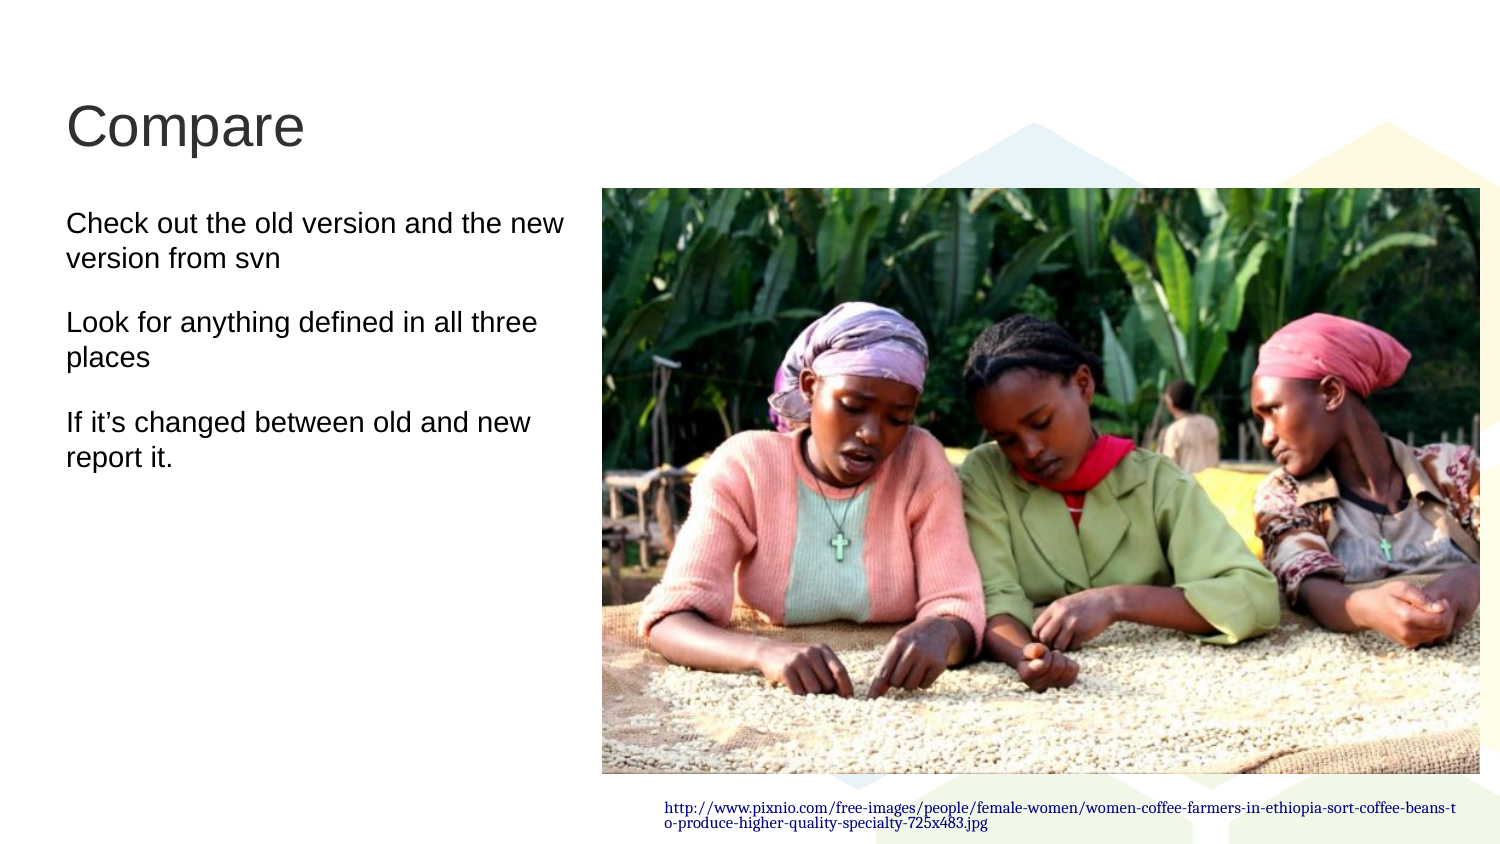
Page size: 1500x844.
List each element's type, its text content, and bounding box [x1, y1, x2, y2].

text_box http://www.pixnio.com/free-images/people/female-women/women-coffee-farmers-in-ethiopia-sort-coffee-beans-to-produce-higher-quality-specialty-725x483.jpg [649, 791, 1477, 826]
picture [0, 0, 1500, 844]
list Check out the old version and the new version from svn Look for anything defined in all three places If it’s changed between old and new report it. [51, 189, 602, 768]
title Compare [51, 72, 1449, 167]
